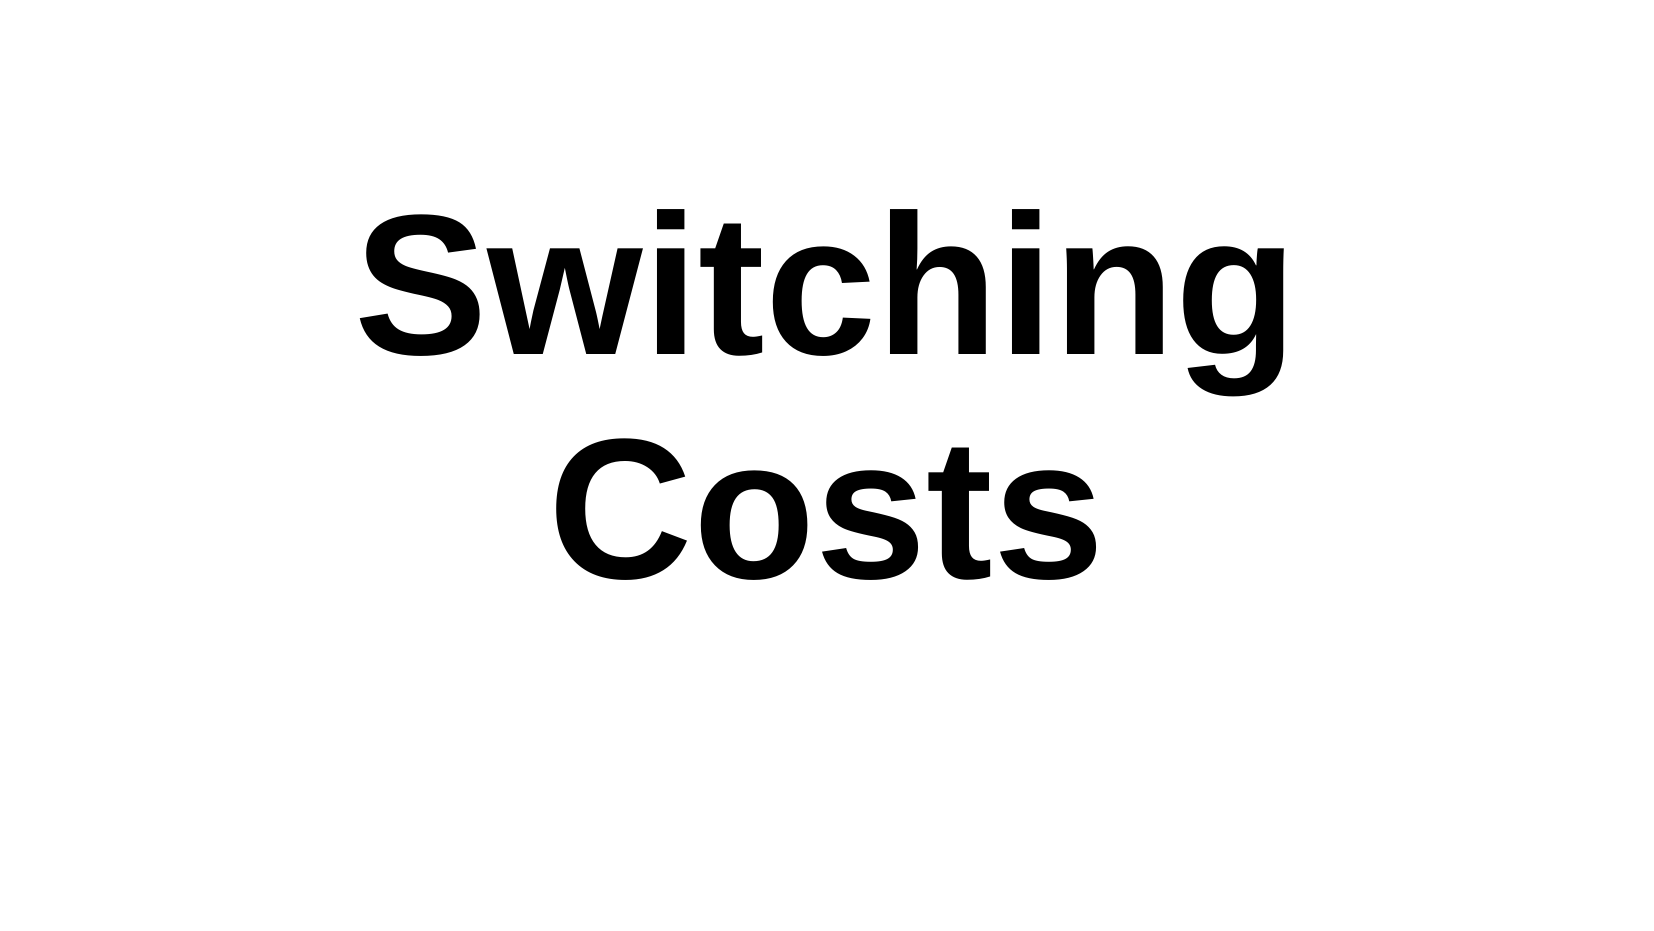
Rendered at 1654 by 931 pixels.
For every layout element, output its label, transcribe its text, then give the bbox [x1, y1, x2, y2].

subtitle Switching Costs [82, 37, 1571, 757]
